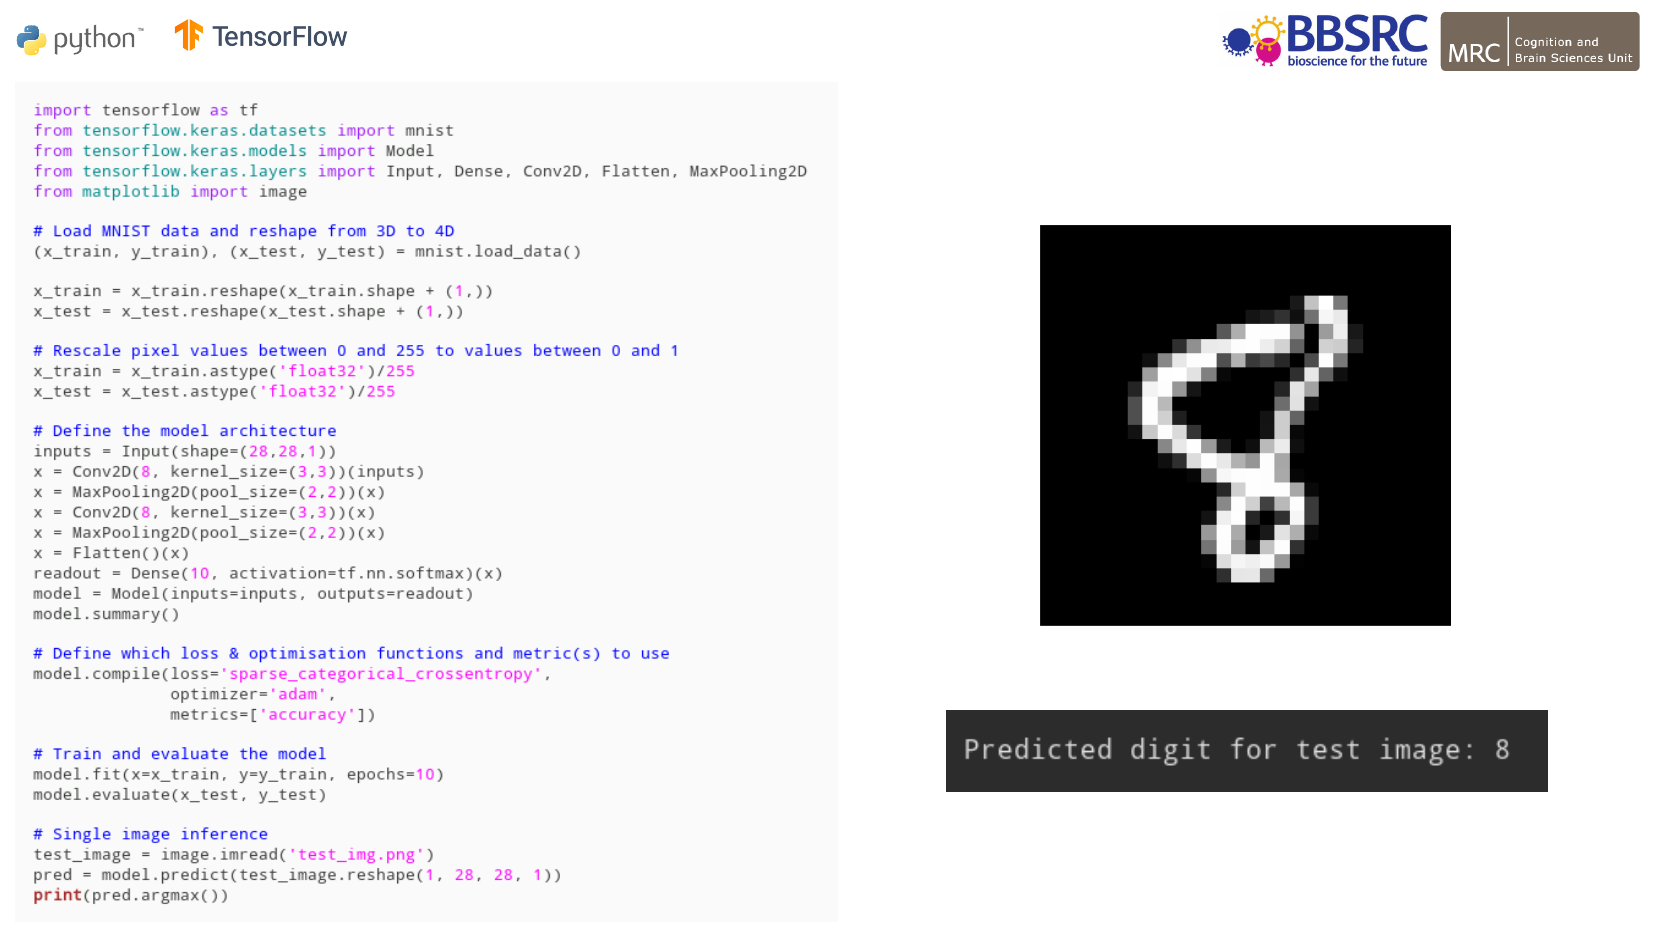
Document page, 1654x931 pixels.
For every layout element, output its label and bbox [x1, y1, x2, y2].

picture [946, 710, 1548, 792]
picture [15, 82, 838, 922]
picture [1039, 224, 1451, 627]
picture [1440, 11, 1640, 71]
picture [15, 23, 154, 65]
picture [155, 0, 367, 71]
picture [1217, 11, 1431, 67]
